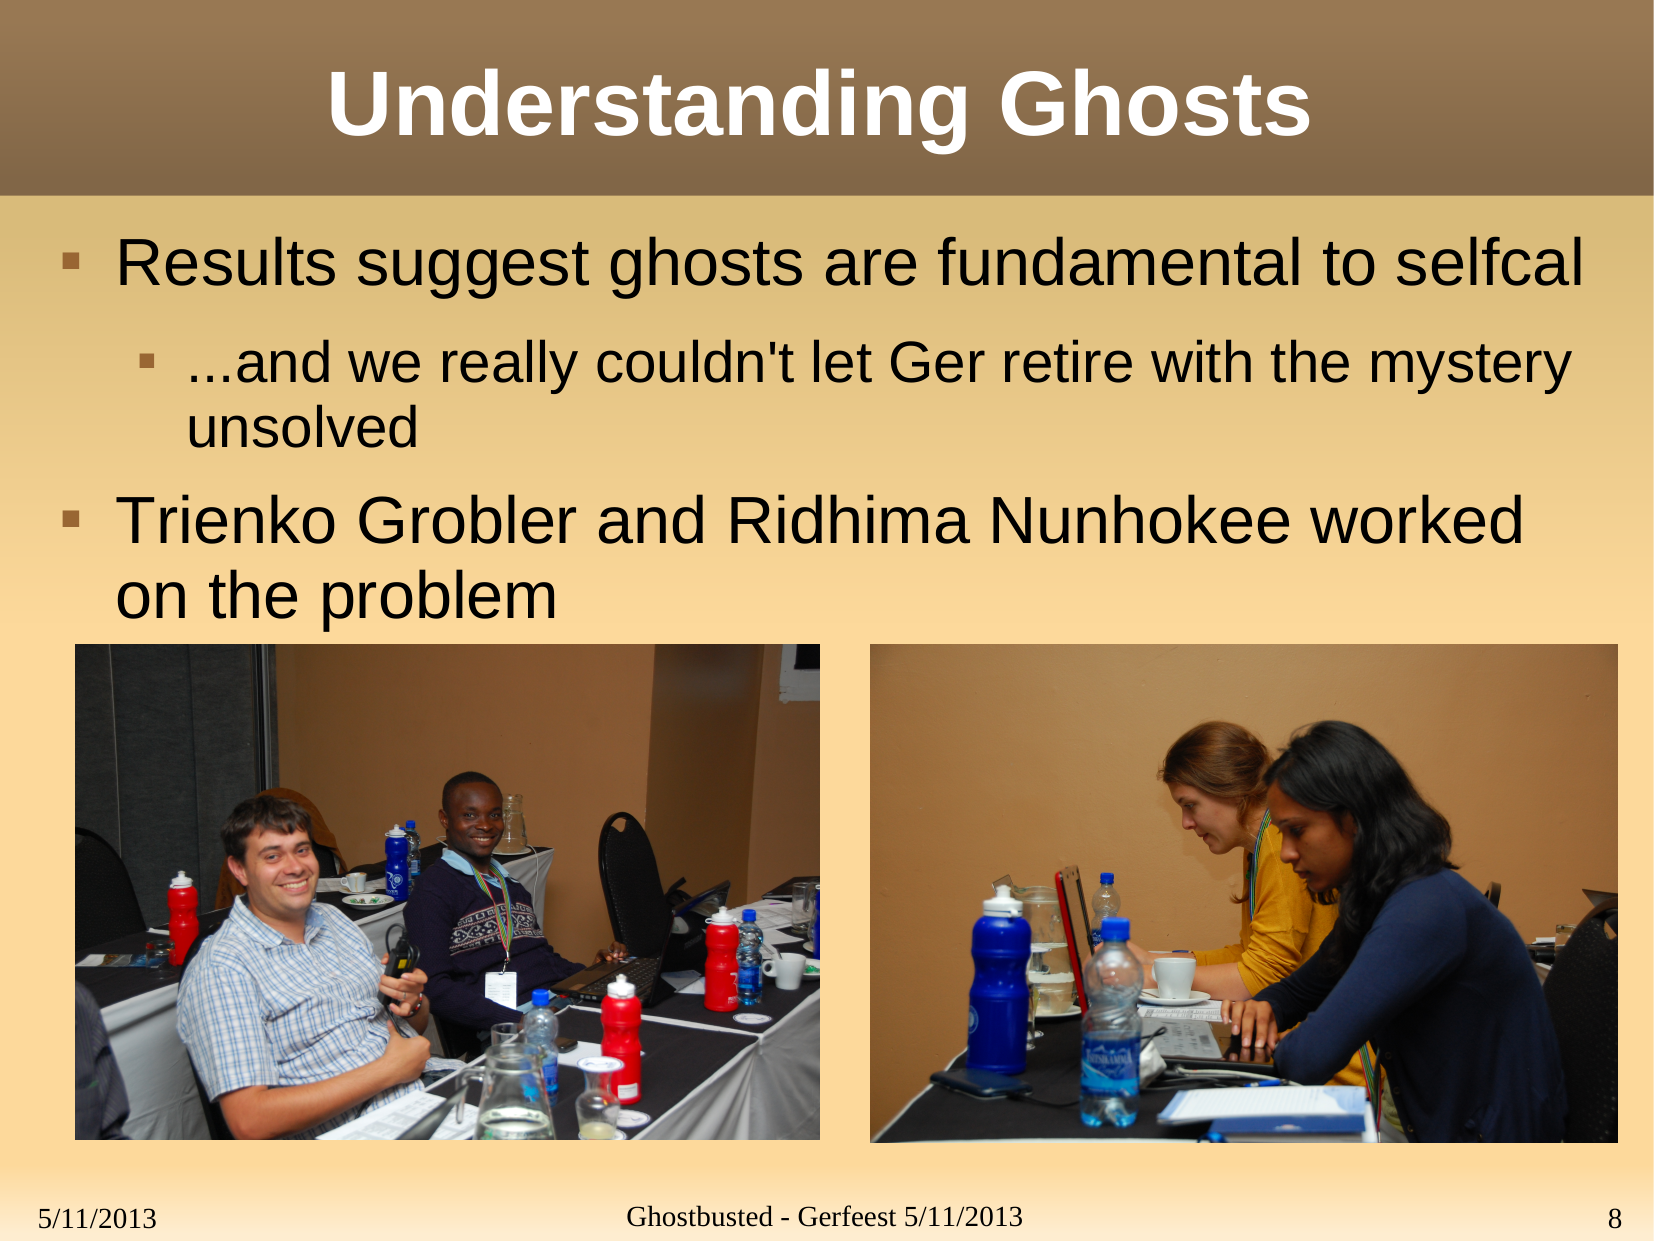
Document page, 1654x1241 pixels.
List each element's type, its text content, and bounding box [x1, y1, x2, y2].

picture [0, 0, 1654, 1241]
list Results suggest ghosts are fundamental to selfcal ...and we really couldn't let Ger retire with the mystery unsolved Trienko Grobler and Ridhima Nunhokee worked on the problem [45, 225, 1606, 1126]
title Understanding Ghosts [76, 0, 1565, 208]
